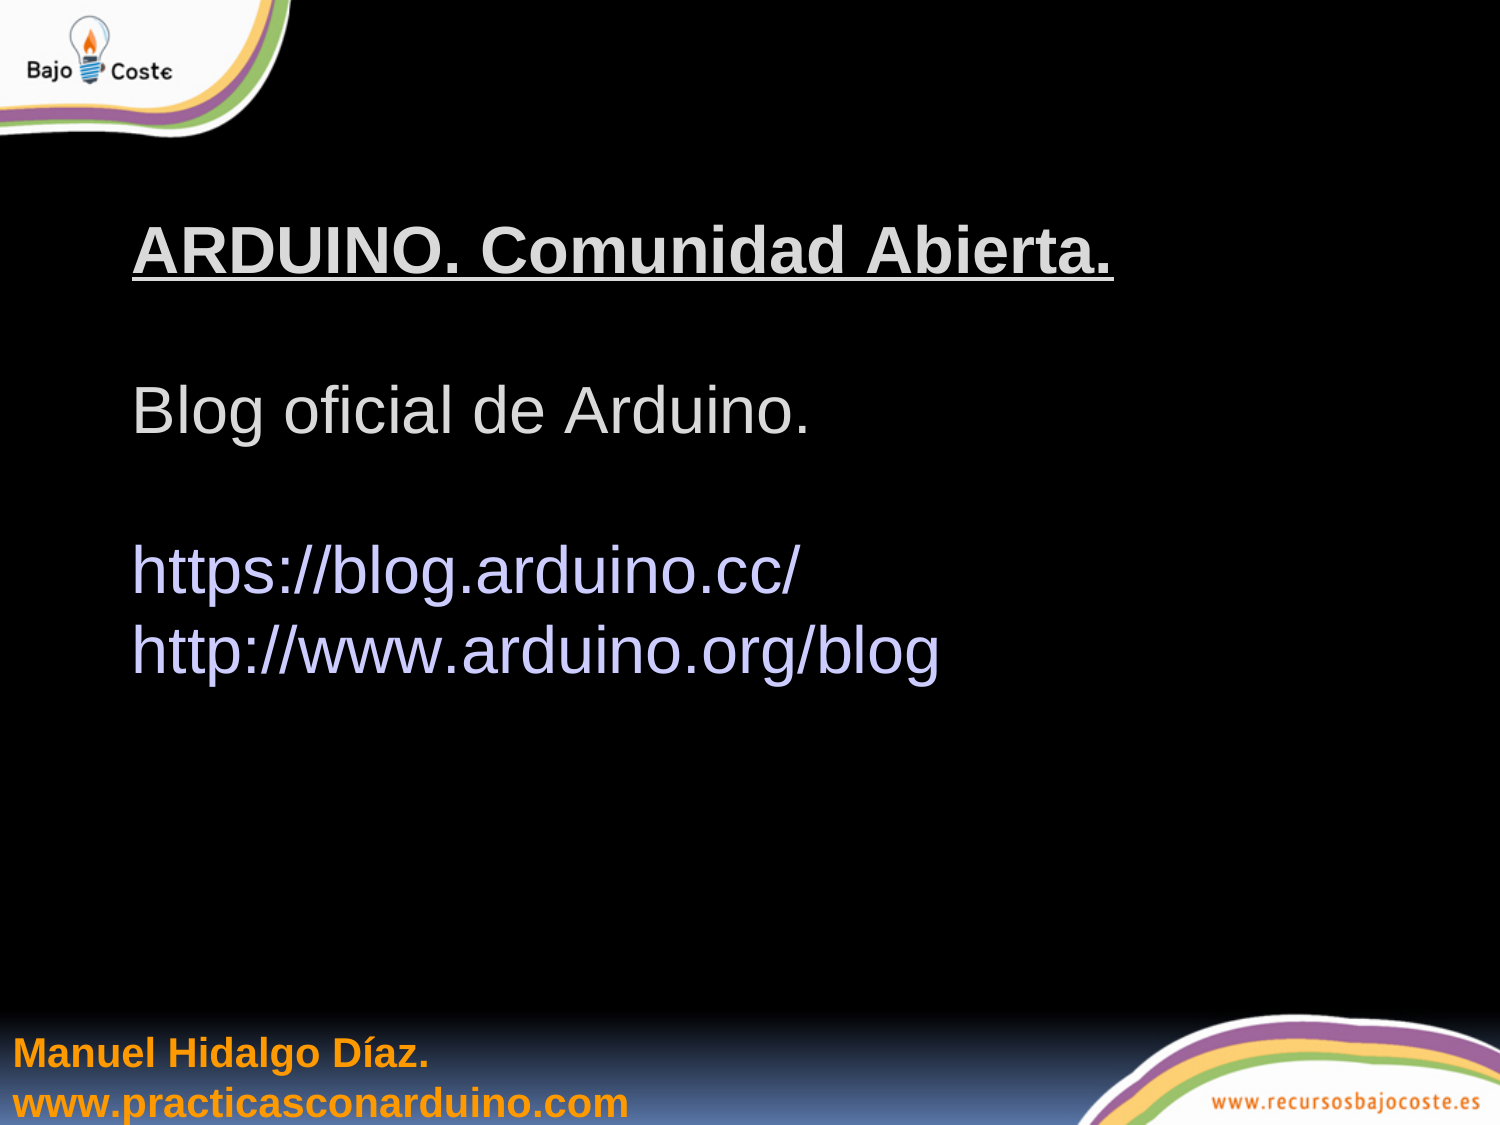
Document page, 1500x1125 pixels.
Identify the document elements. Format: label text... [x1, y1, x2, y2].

picture [0, 0, 1500, 1125]
text_box Manuel Hidalgo Díaz. www.practicasconarduino.com [0, 1017, 683, 1125]
text_box ARDUINO. Comunidad Abierta. Blog oficial de Arduino. https://blog.arduino.cc/ http://www.arduino.org/blog [117, 199, 1416, 961]
